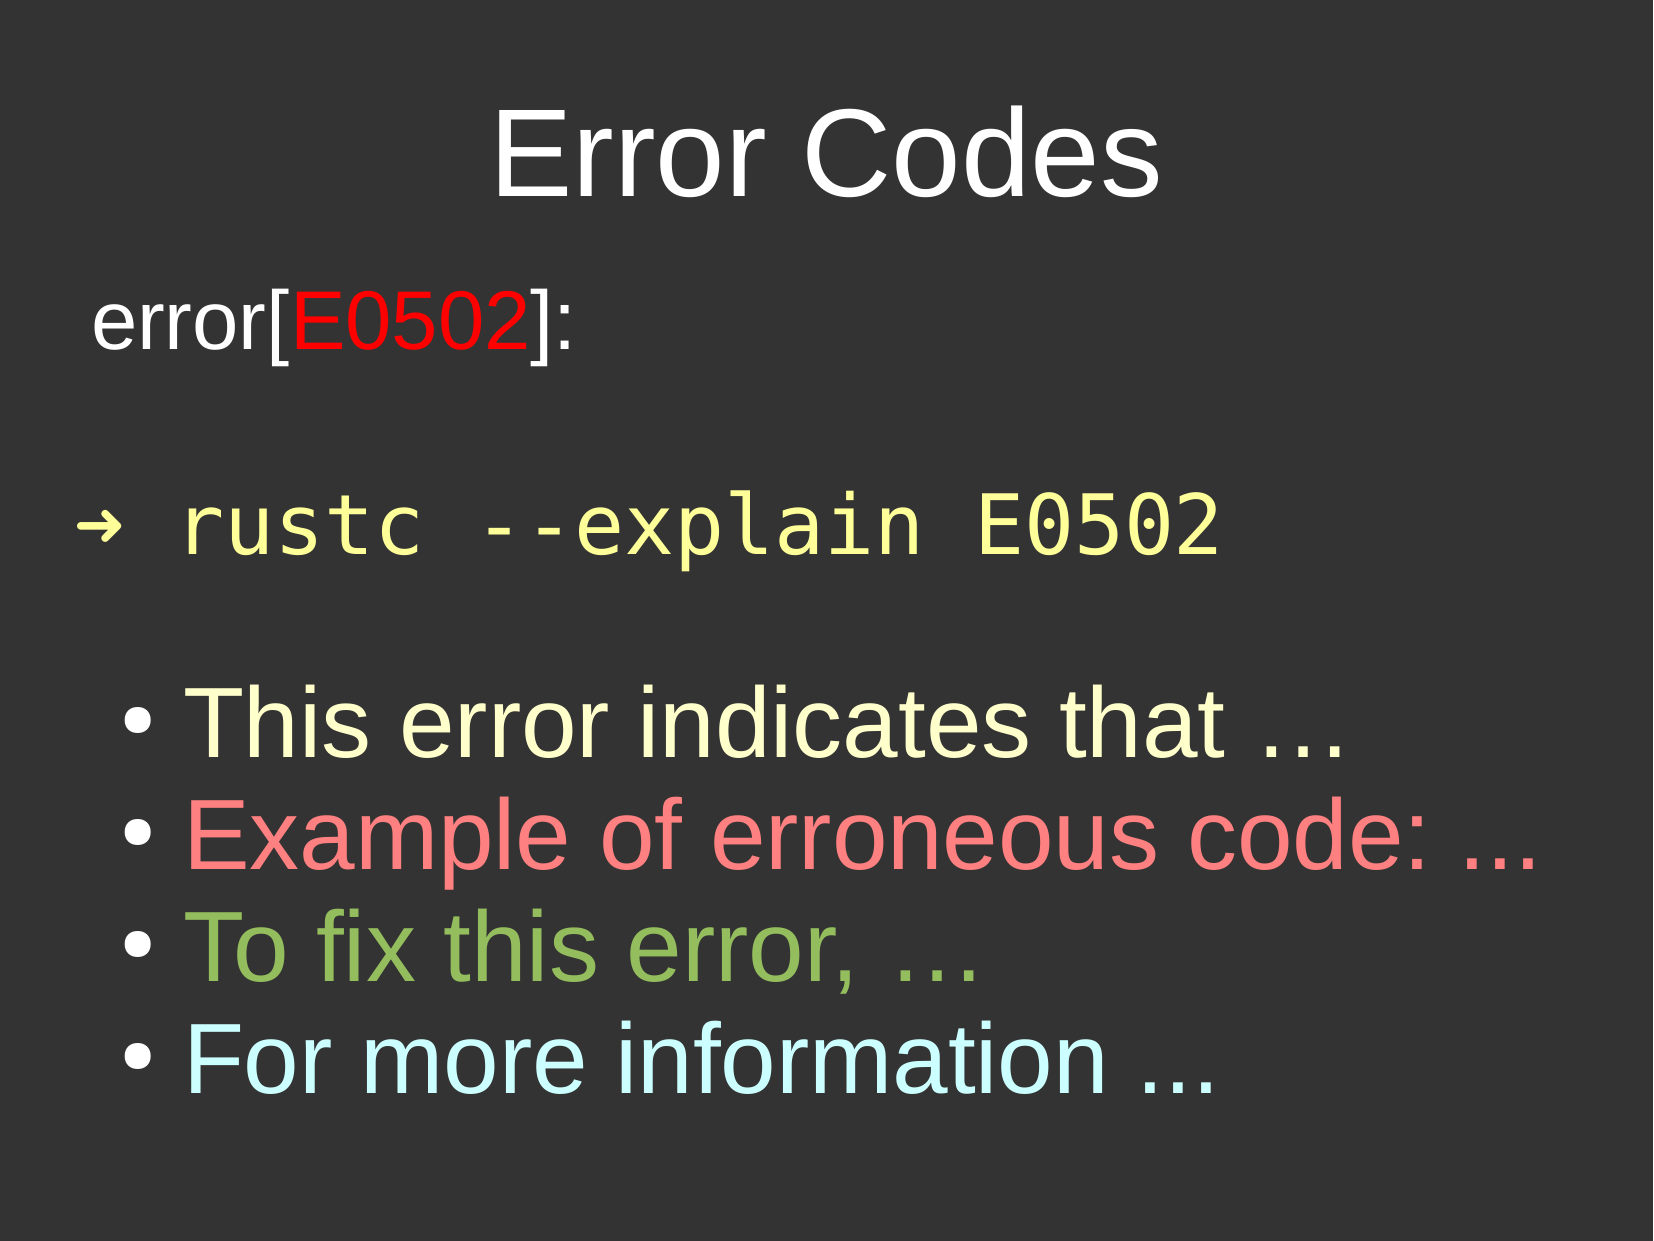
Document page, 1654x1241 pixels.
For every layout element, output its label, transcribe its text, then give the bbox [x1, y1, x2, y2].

text_box ➜ rustc --explain E0502 [60, 469, 1246, 590]
text_box This error indicates that … Example of erroneous code: ... To fix this error, … For more information ... [105, 660, 1591, 1123]
title Error Codes [82, 49, 1571, 257]
text_box error[E0502]: [76, 267, 1591, 376]
